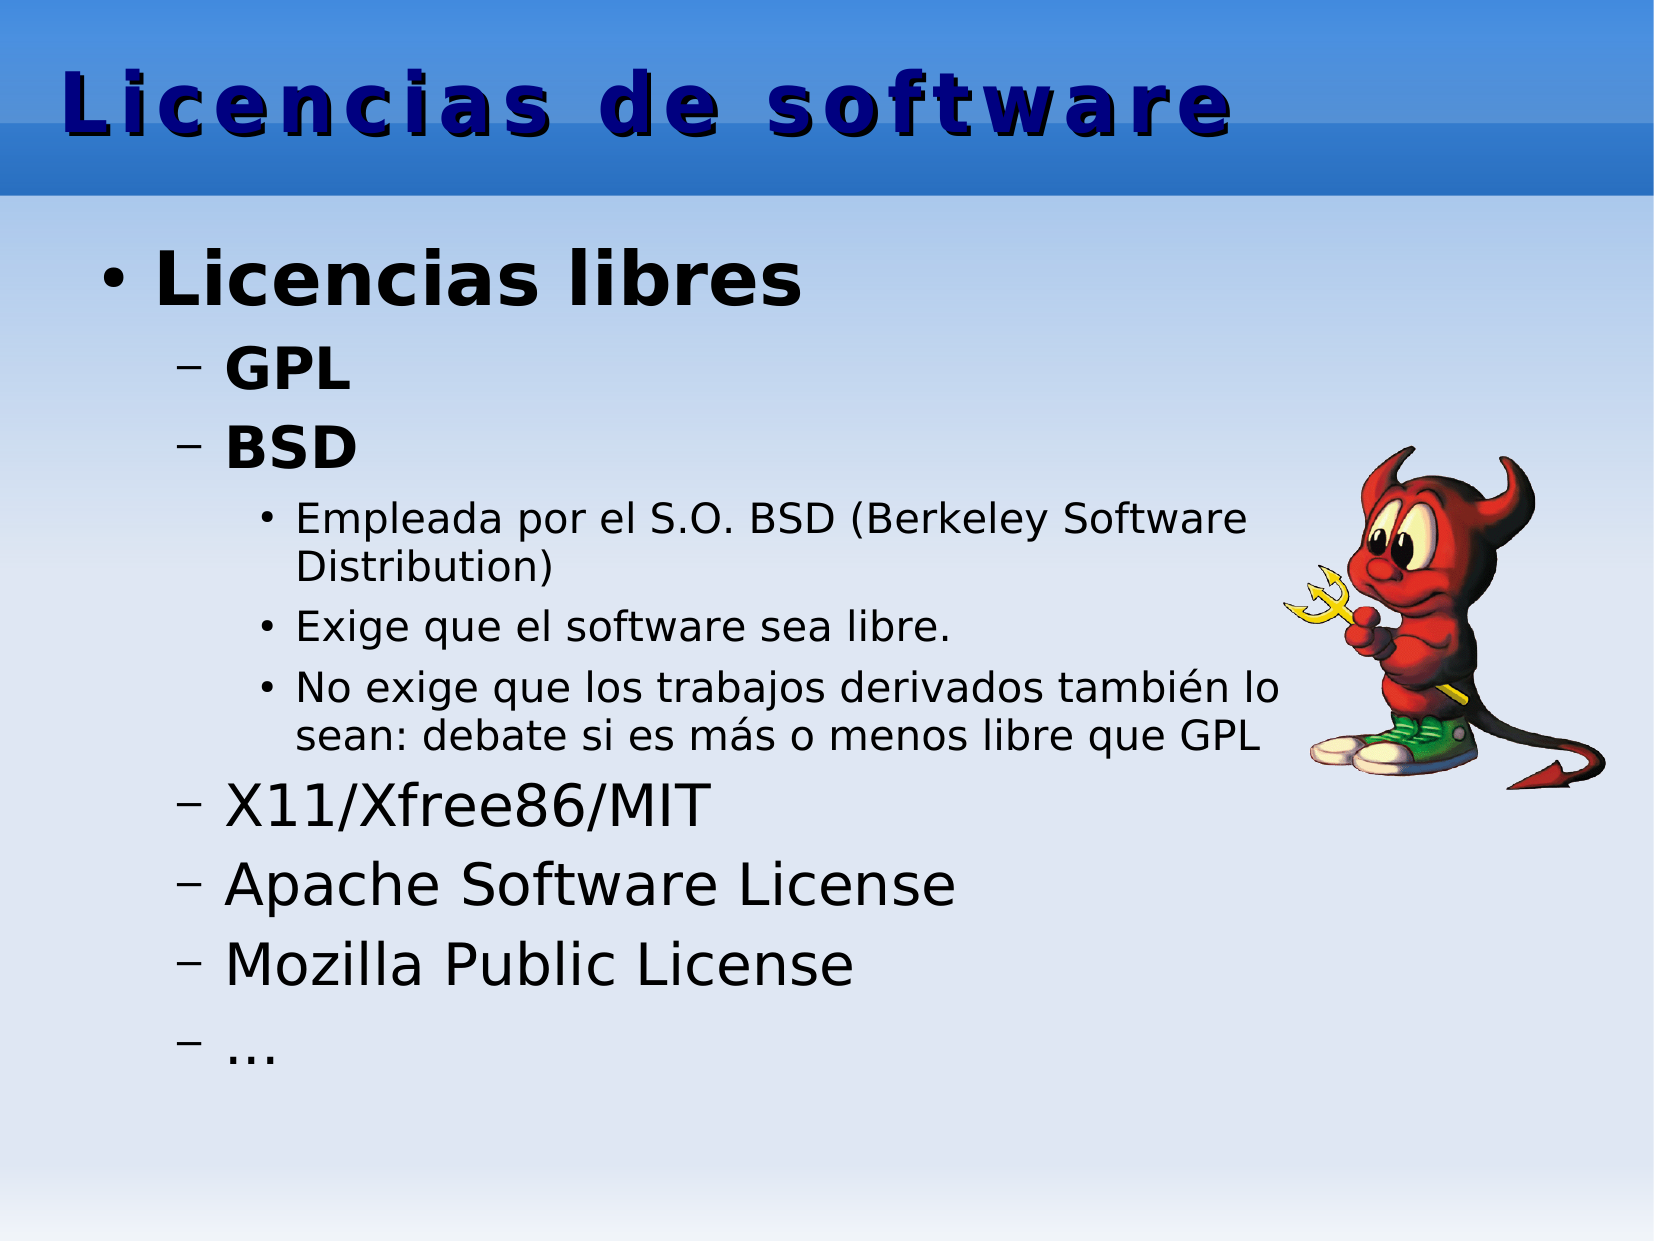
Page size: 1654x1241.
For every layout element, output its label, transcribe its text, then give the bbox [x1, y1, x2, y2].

picture [0, 0, 1654, 1241]
title Licencias de software [59, 29, 1654, 178]
list Licencias libres GPL BSD Empleada por el S.O. BSD (Berkeley Software Distribution) Exige que el software sea libre. No exige que los trabajos derivados también lo sean: debate si es más o menos libre que GPL X11/Xfree86/MIT Apache Software License Mozilla Public License ... [82, 236, 1359, 1109]
